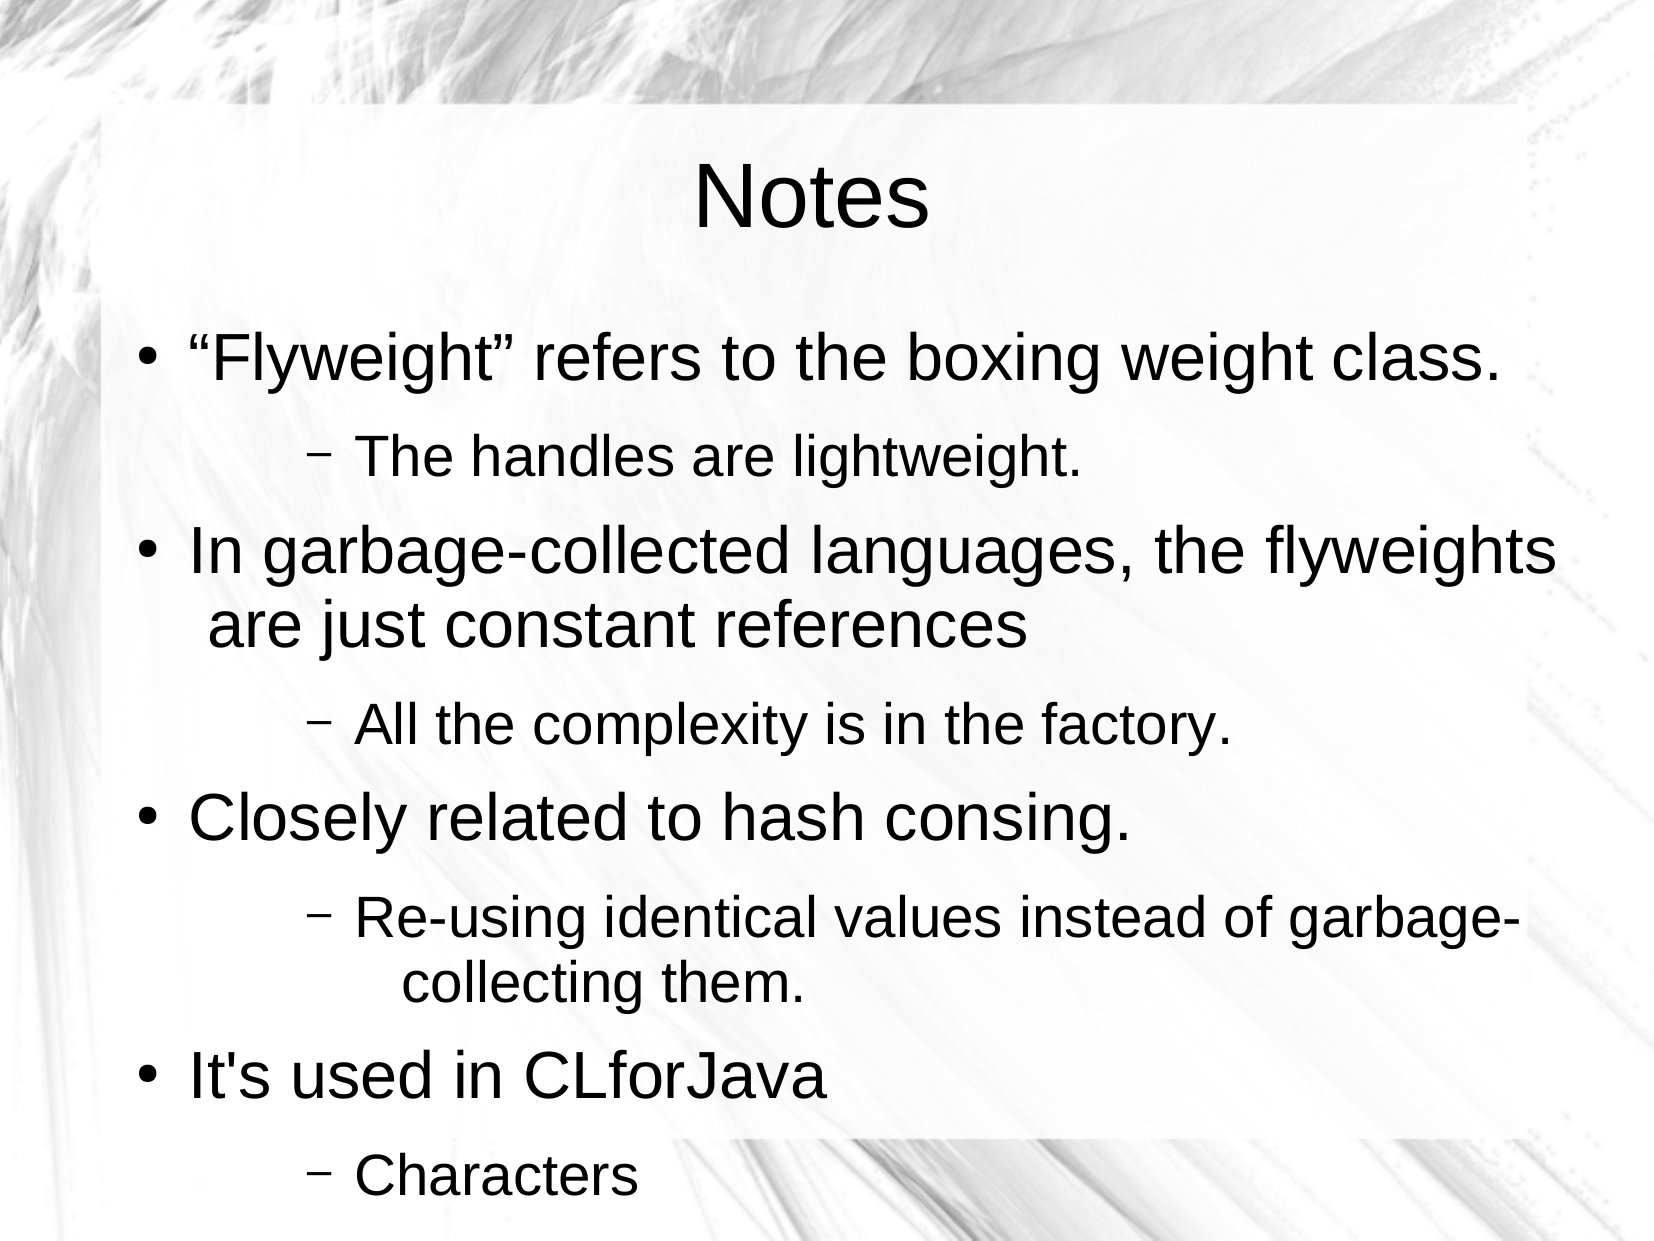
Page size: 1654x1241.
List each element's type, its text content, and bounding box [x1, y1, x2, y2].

list “Flyweight” refers to the boxing weight class. The handles are lightweight. In garbage-collected languages, the flyweights are just constant references All the complexity is in the factory. Closely related to hash consing. Re-using identical values instead of garbage-collecting them. It's used in CLforJava Characters [118, 319, 1571, 1208]
picture [0, 0, 1654, 1241]
title Notes [118, 119, 1506, 273]
